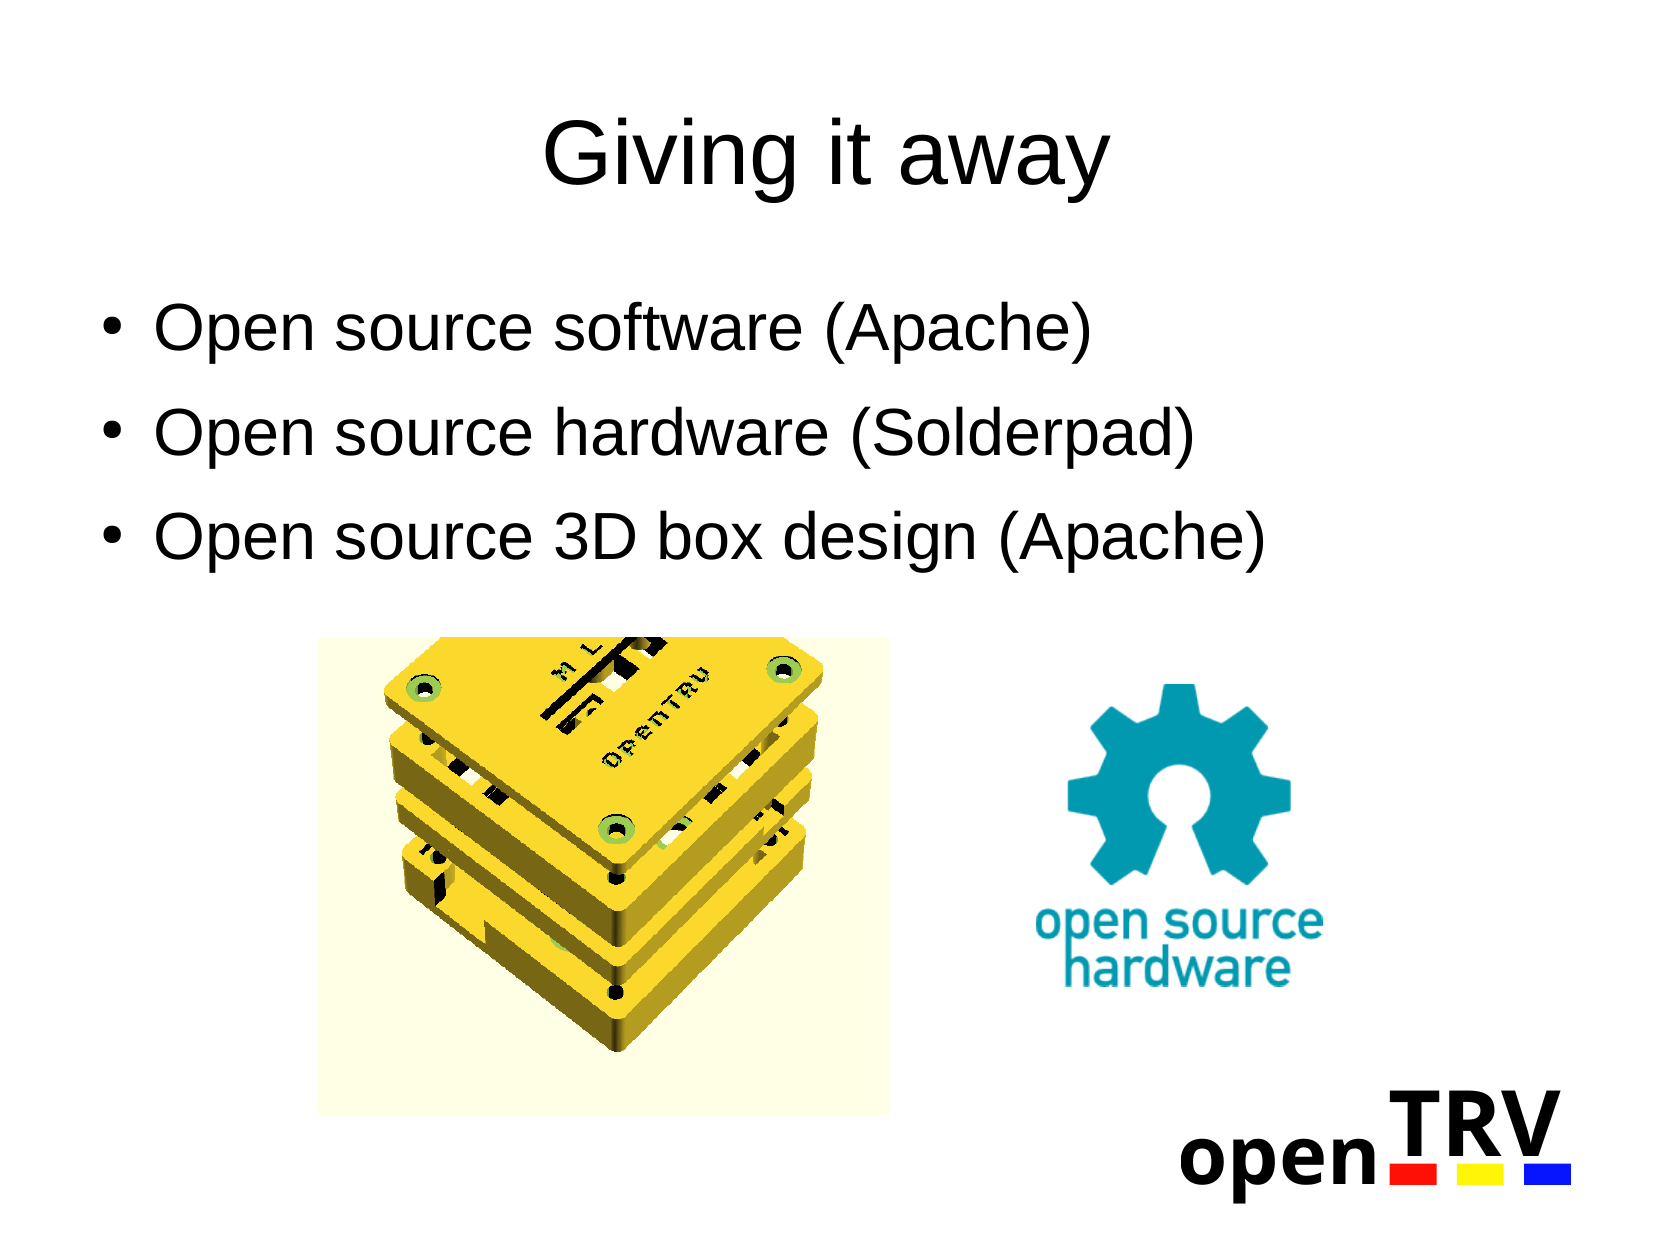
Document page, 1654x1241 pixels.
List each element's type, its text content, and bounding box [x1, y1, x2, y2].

list Open source software (Apache) Open source hardware (Solderpad) Open source 3D box design (Apache) [82, 290, 1571, 1010]
picture [1036, 684, 1323, 987]
title Giving it away [82, 49, 1571, 257]
picture [318, 637, 890, 1115]
